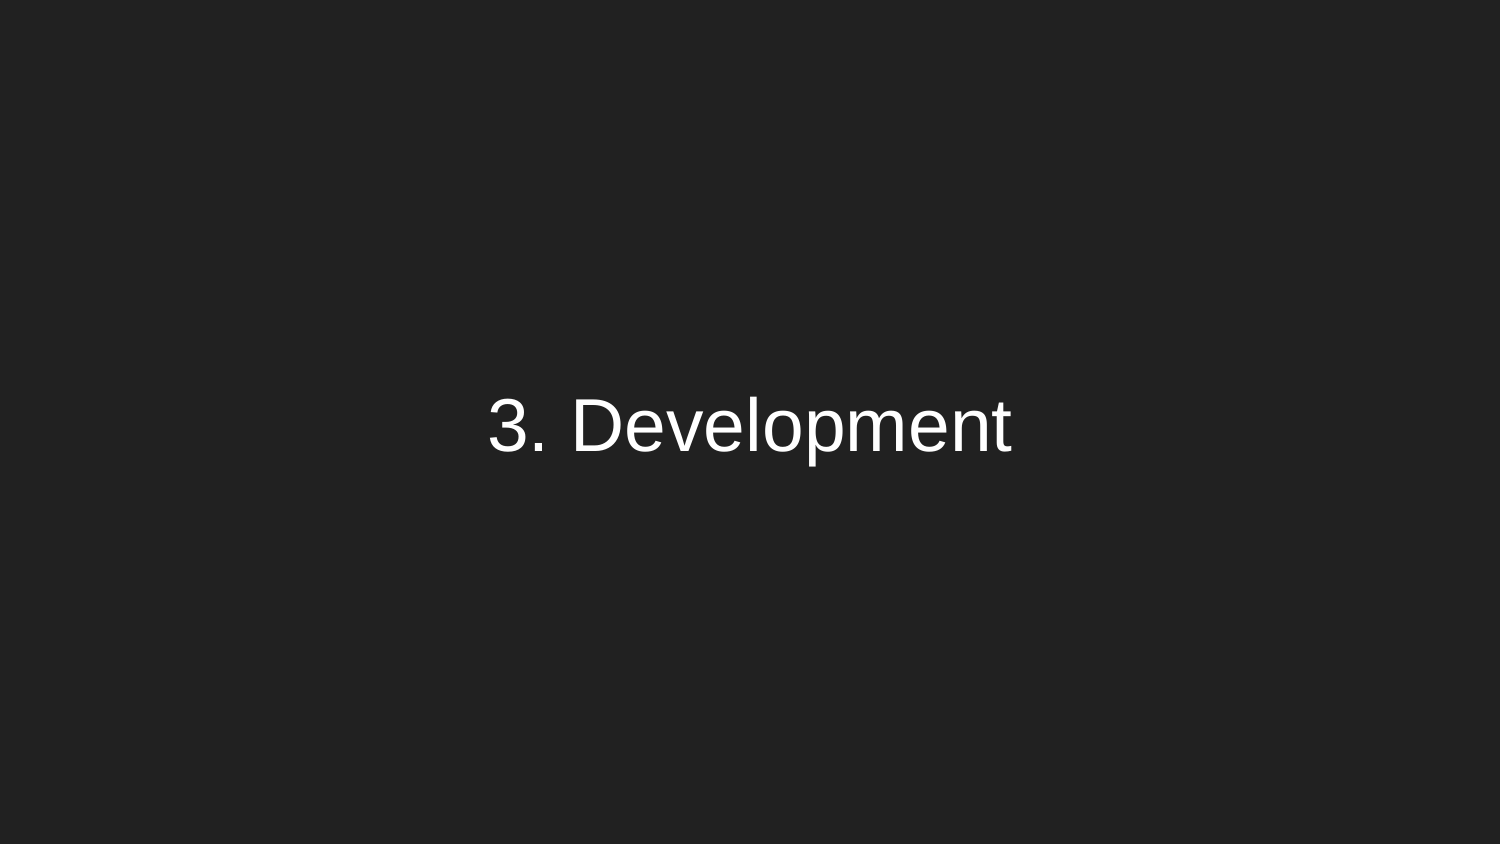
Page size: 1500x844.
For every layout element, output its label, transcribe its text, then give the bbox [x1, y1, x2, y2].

title 3. Development [51, 352, 1449, 491]
